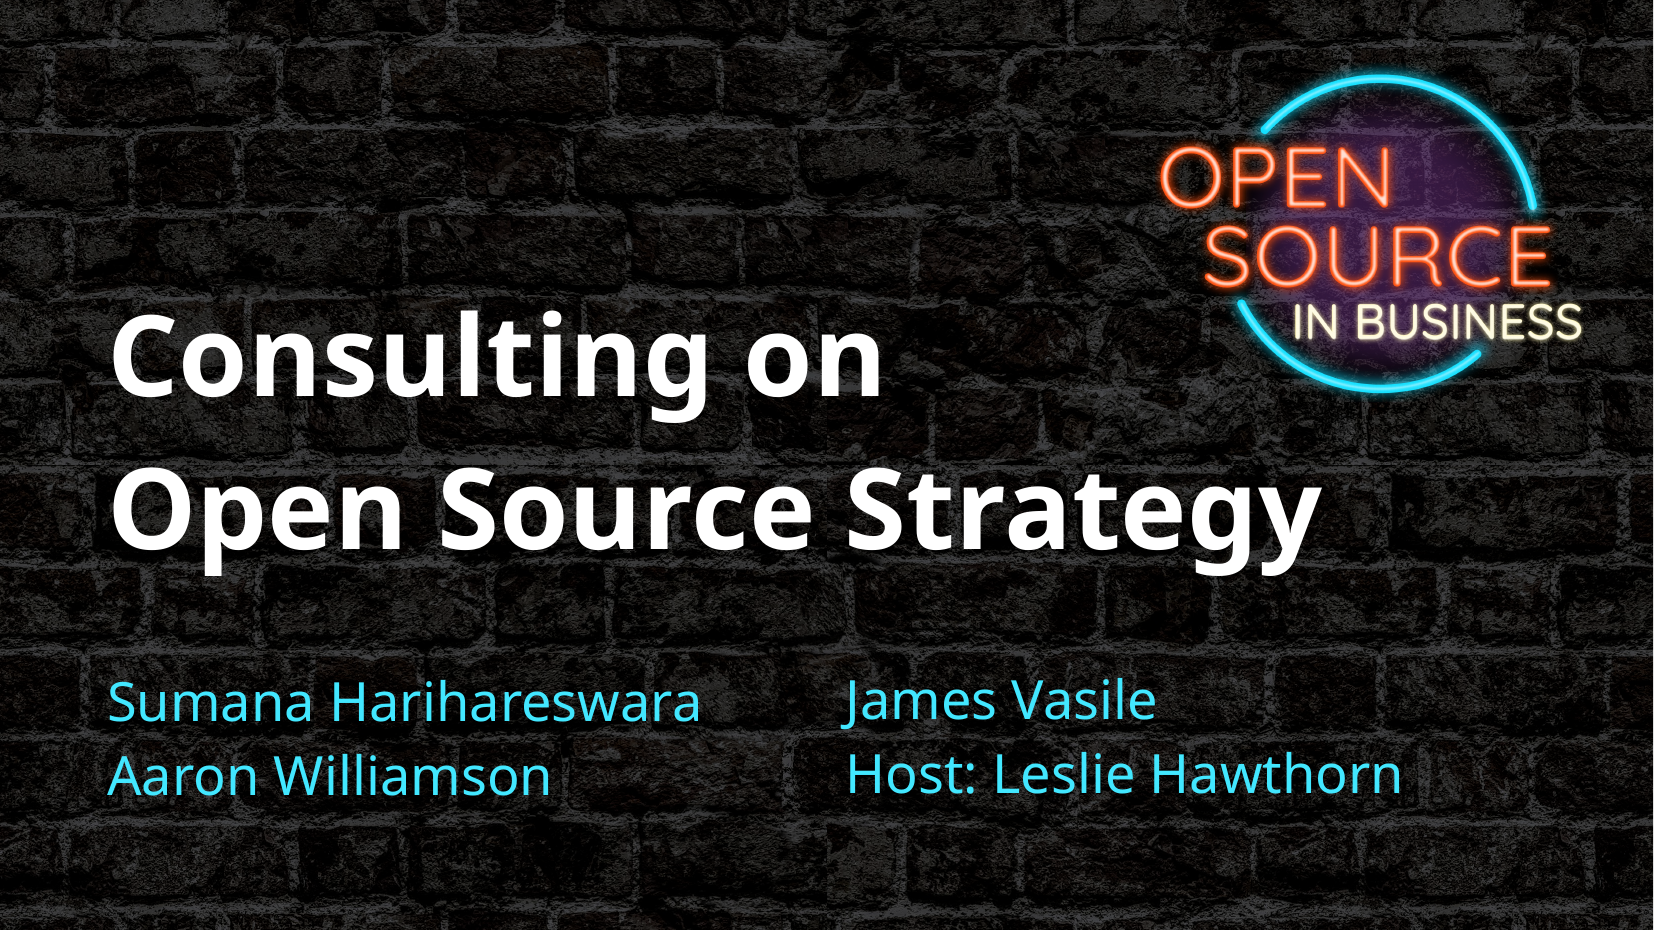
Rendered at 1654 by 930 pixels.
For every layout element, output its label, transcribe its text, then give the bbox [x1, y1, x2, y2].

title Consulting on Open Source Strategy [107, 154, 1546, 704]
picture [0, 0, 1654, 930]
subtitle Sumana Harihareswara Aaron Williamson [107, 653, 825, 812]
text_box James Vasile Host: Leslie Hawthorn [845, 650, 1563, 810]
